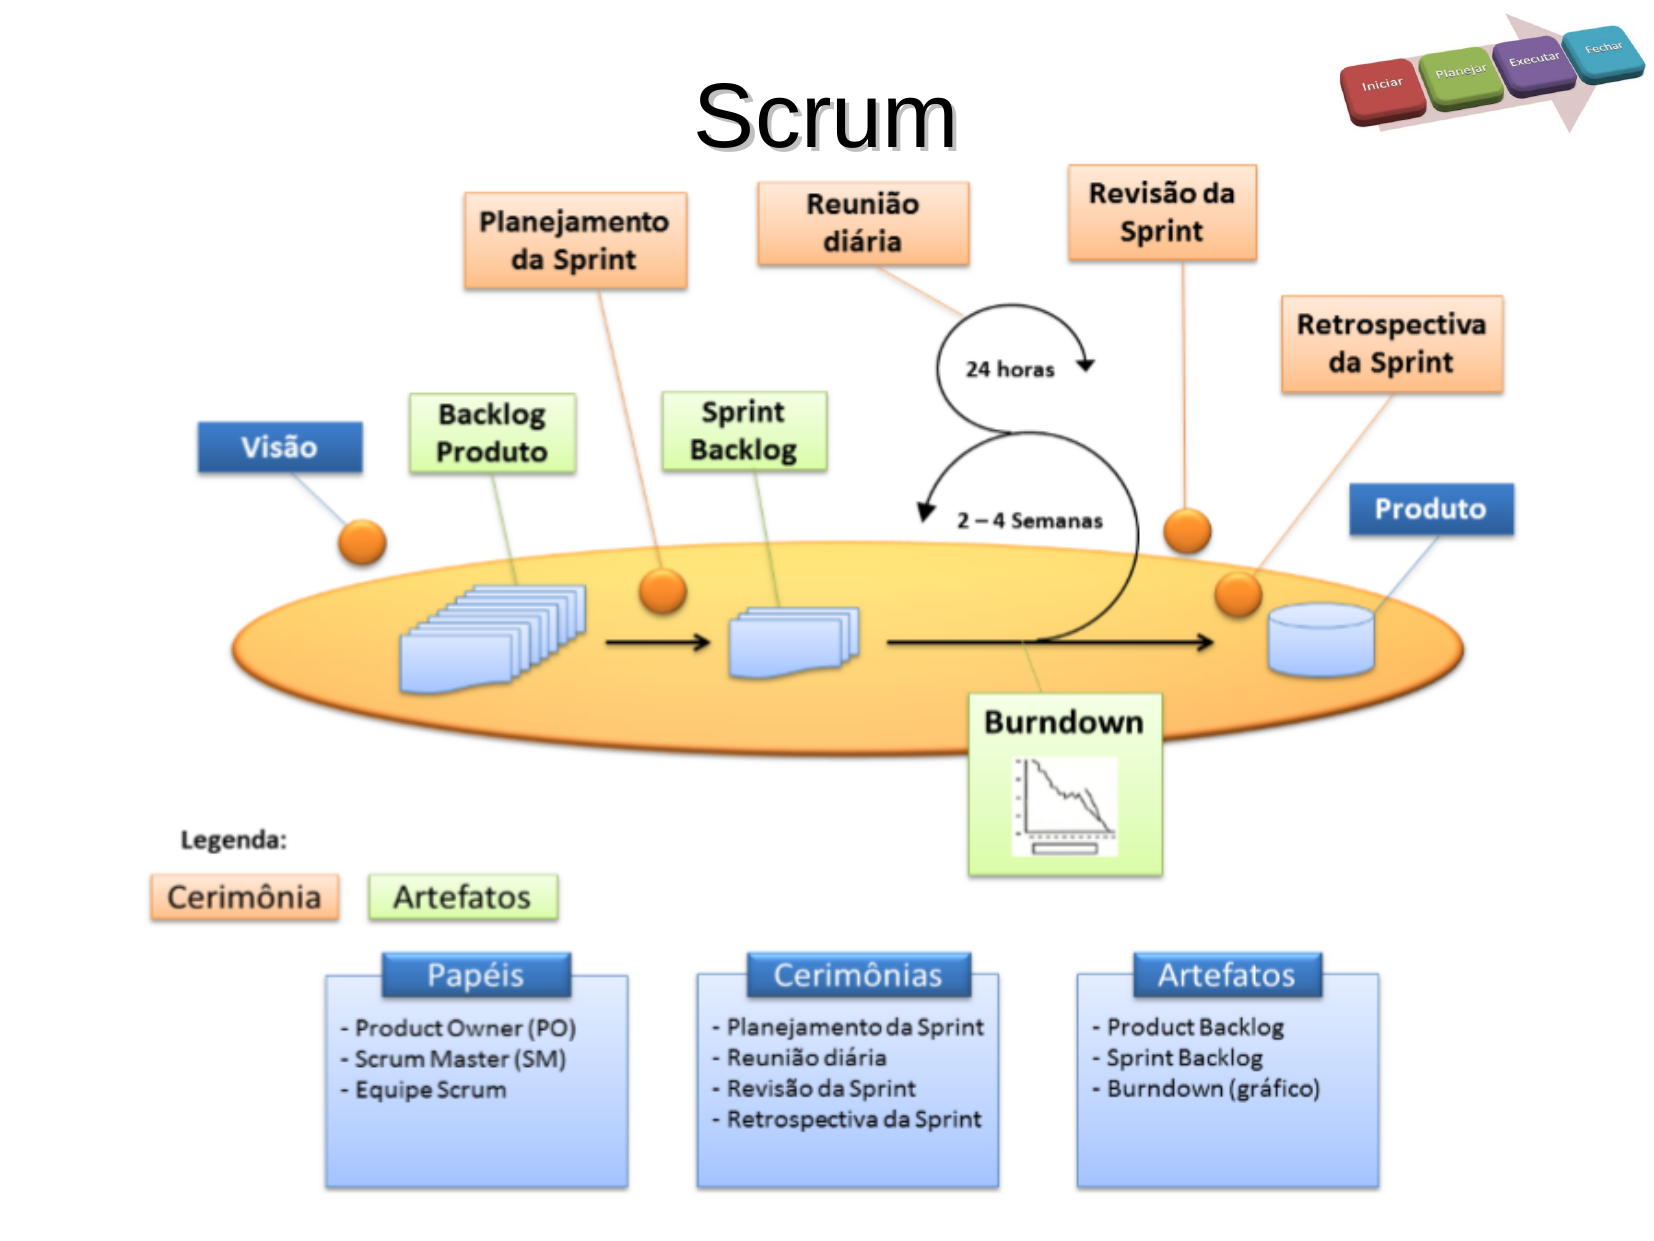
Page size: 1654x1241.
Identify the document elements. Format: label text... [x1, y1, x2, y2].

title Scrum [82, 17, 1571, 210]
chart [1334, 13, 1647, 136]
chart [128, 159, 1525, 1206]
